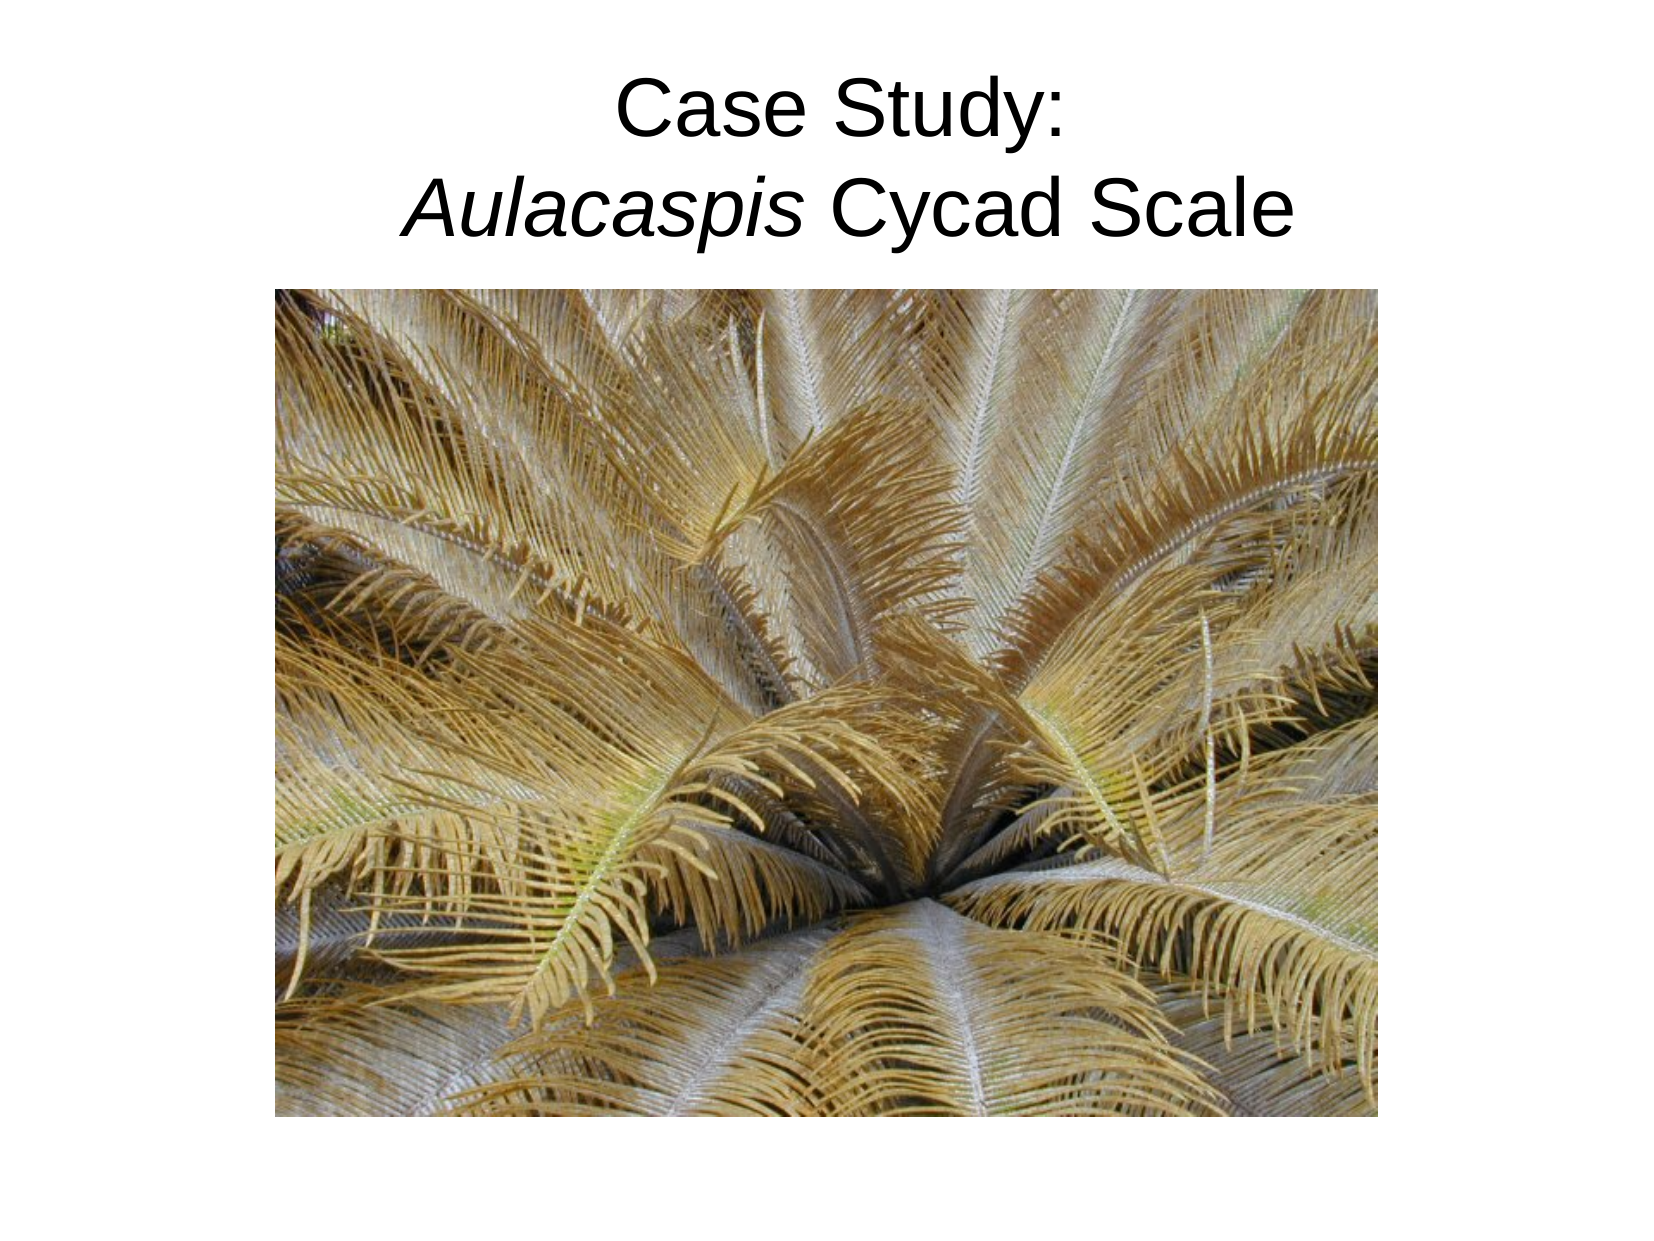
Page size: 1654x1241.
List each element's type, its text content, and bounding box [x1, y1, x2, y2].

title Case Study: Aulacaspis Cycad Scale [82, 34, 1571, 272]
picture [275, 289, 1378, 1117]
